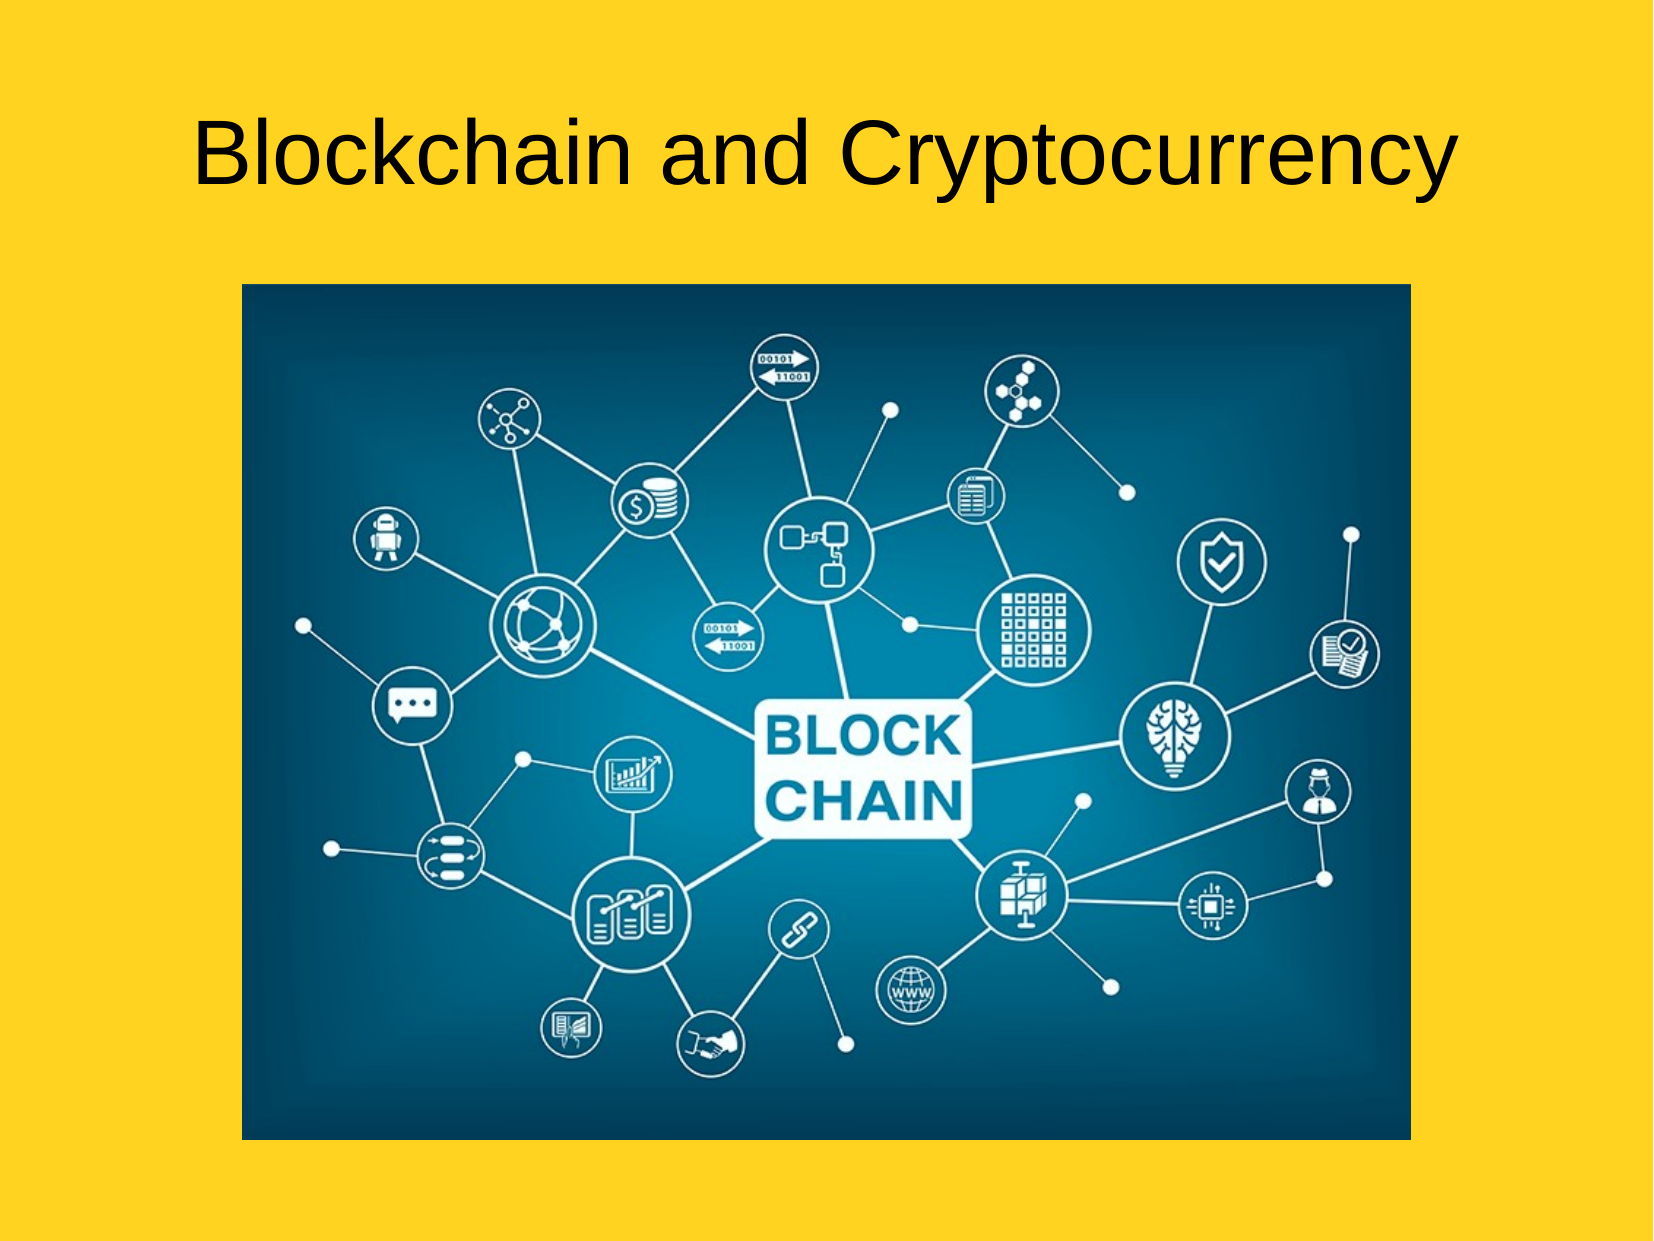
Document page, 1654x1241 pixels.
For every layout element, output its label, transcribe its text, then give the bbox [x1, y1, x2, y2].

title Blockchain and Cryptocurrency [82, 49, 1571, 257]
picture [295, 331, 1381, 1079]
